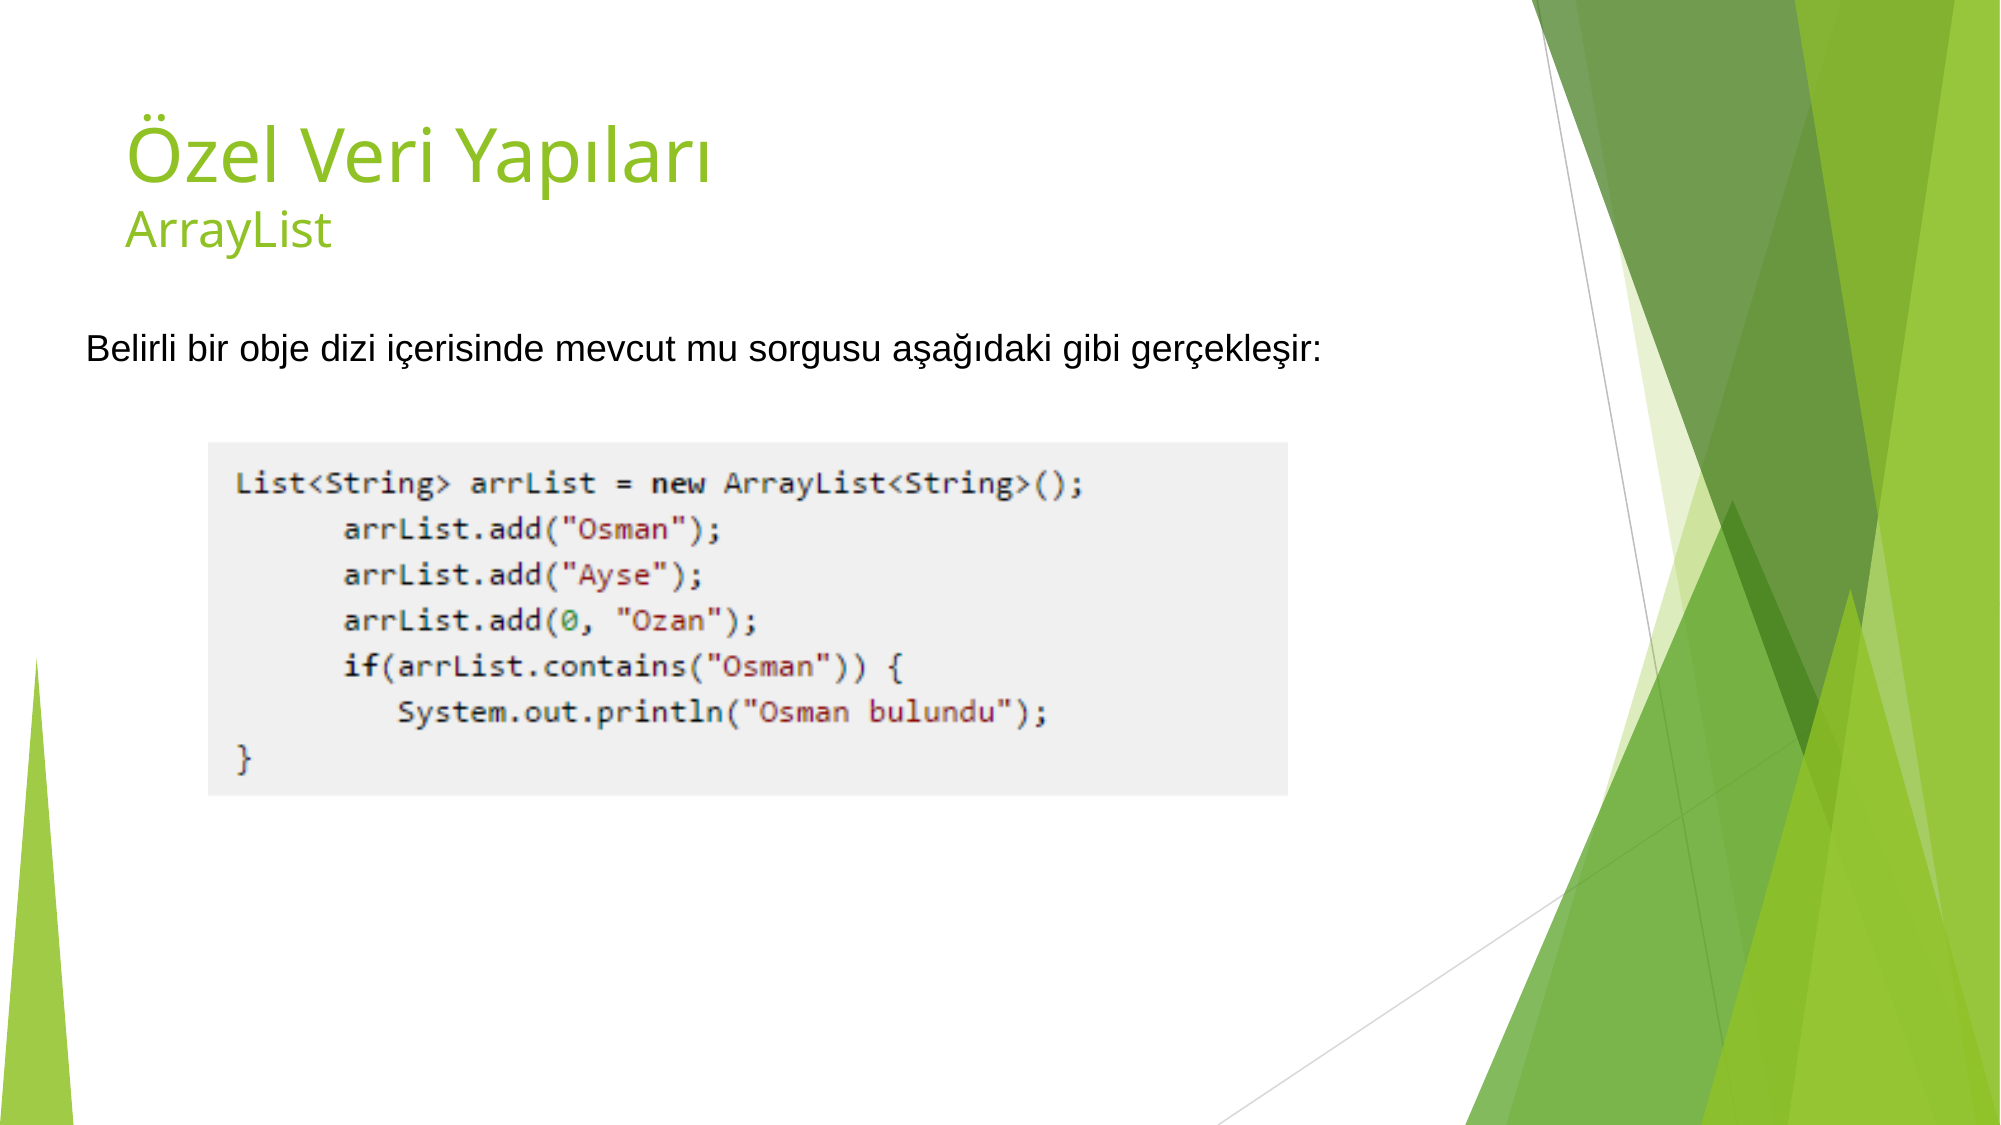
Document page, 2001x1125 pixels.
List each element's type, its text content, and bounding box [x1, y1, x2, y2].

picture [208, 438, 1288, 804]
text_box Belirli bir obje dizi içerisinde mevcut mu sorgusu aşağıdaki gibi gerçekleşir: [70, 319, 1642, 461]
title Özel Veri Yapıları ArrayList [111, 99, 1522, 317]
